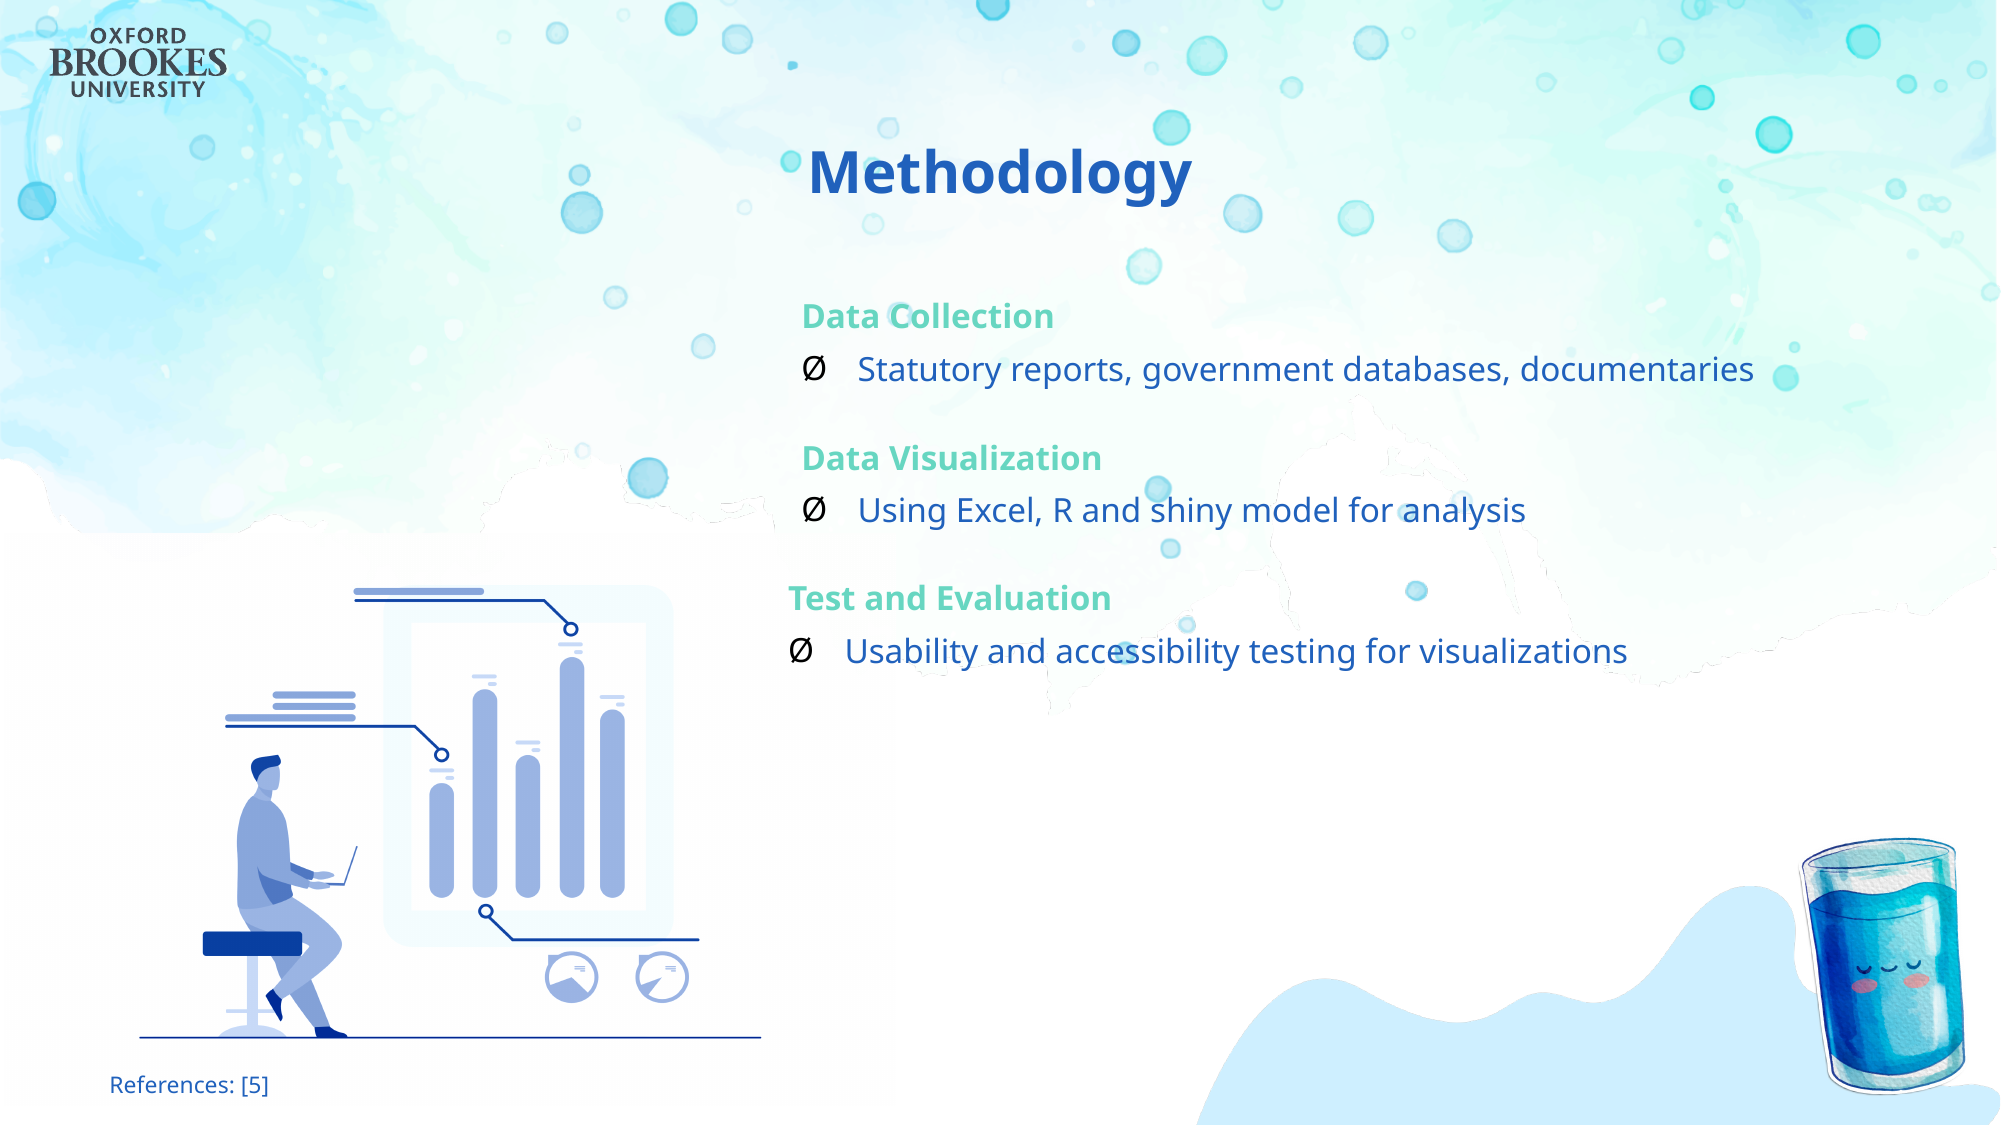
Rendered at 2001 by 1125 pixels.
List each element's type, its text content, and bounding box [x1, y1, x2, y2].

text_box Data Visualization Using Excel, R and shiny model for analysis [786, 429, 1764, 538]
text_box Test and Evaluation Usability and accessibility testing for visualizations [773, 570, 1764, 679]
text_box Data Collection Statutory reports, government databases, documentaries [786, 288, 1842, 397]
picture [1162, 828, 2000, 1125]
picture [4, 533, 896, 1106]
text_box References: [5] [94, 1062, 352, 1106]
text_box Methodology [773, 127, 1227, 214]
picture [49, 26, 228, 98]
